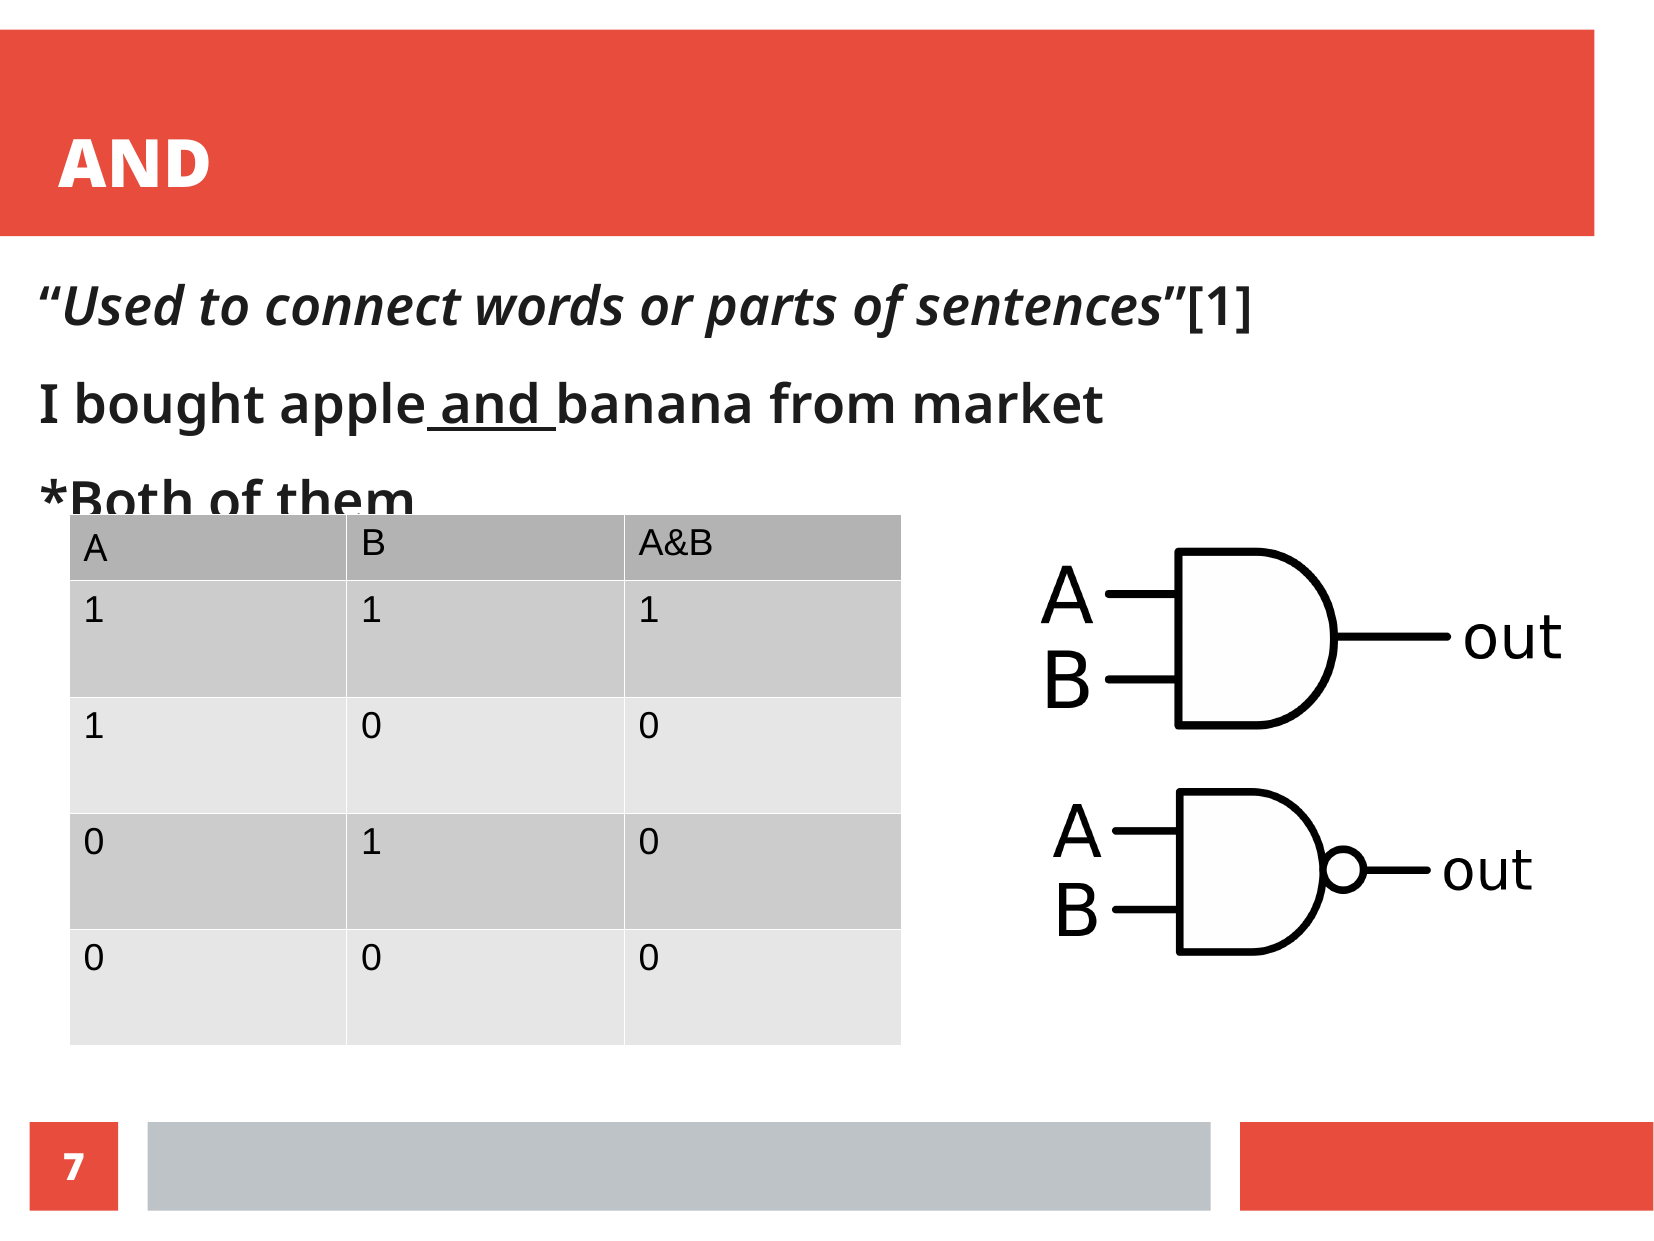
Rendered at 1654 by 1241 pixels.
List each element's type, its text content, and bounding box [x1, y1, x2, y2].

table_cell 0 [625, 814, 901, 929]
table_cell 1 [70, 581, 346, 697]
table_cell 0 [625, 698, 901, 813]
table_cell 1 [347, 581, 624, 697]
table_header A [70, 515, 346, 580]
picture [1030, 538, 1576, 736]
table_cell 0 [70, 814, 346, 929]
table_cell 1 [625, 581, 901, 697]
table_cell 0 [625, 930, 901, 1045]
picture [1043, 779, 1546, 961]
table_cell 0 [347, 698, 624, 813]
table_header A&B [625, 515, 901, 580]
table_cell 0 [347, 930, 624, 1045]
table_cell 1 [70, 698, 346, 813]
table_cell 0 [70, 930, 346, 1045]
table_cell 1 [347, 814, 624, 929]
table_header B [347, 515, 624, 580]
title AND [59, 59, 1595, 207]
list “Used to connect words or parts of sentences”[1] I bought apple and banana from market *Both of them [39, 267, 1546, 1036]
